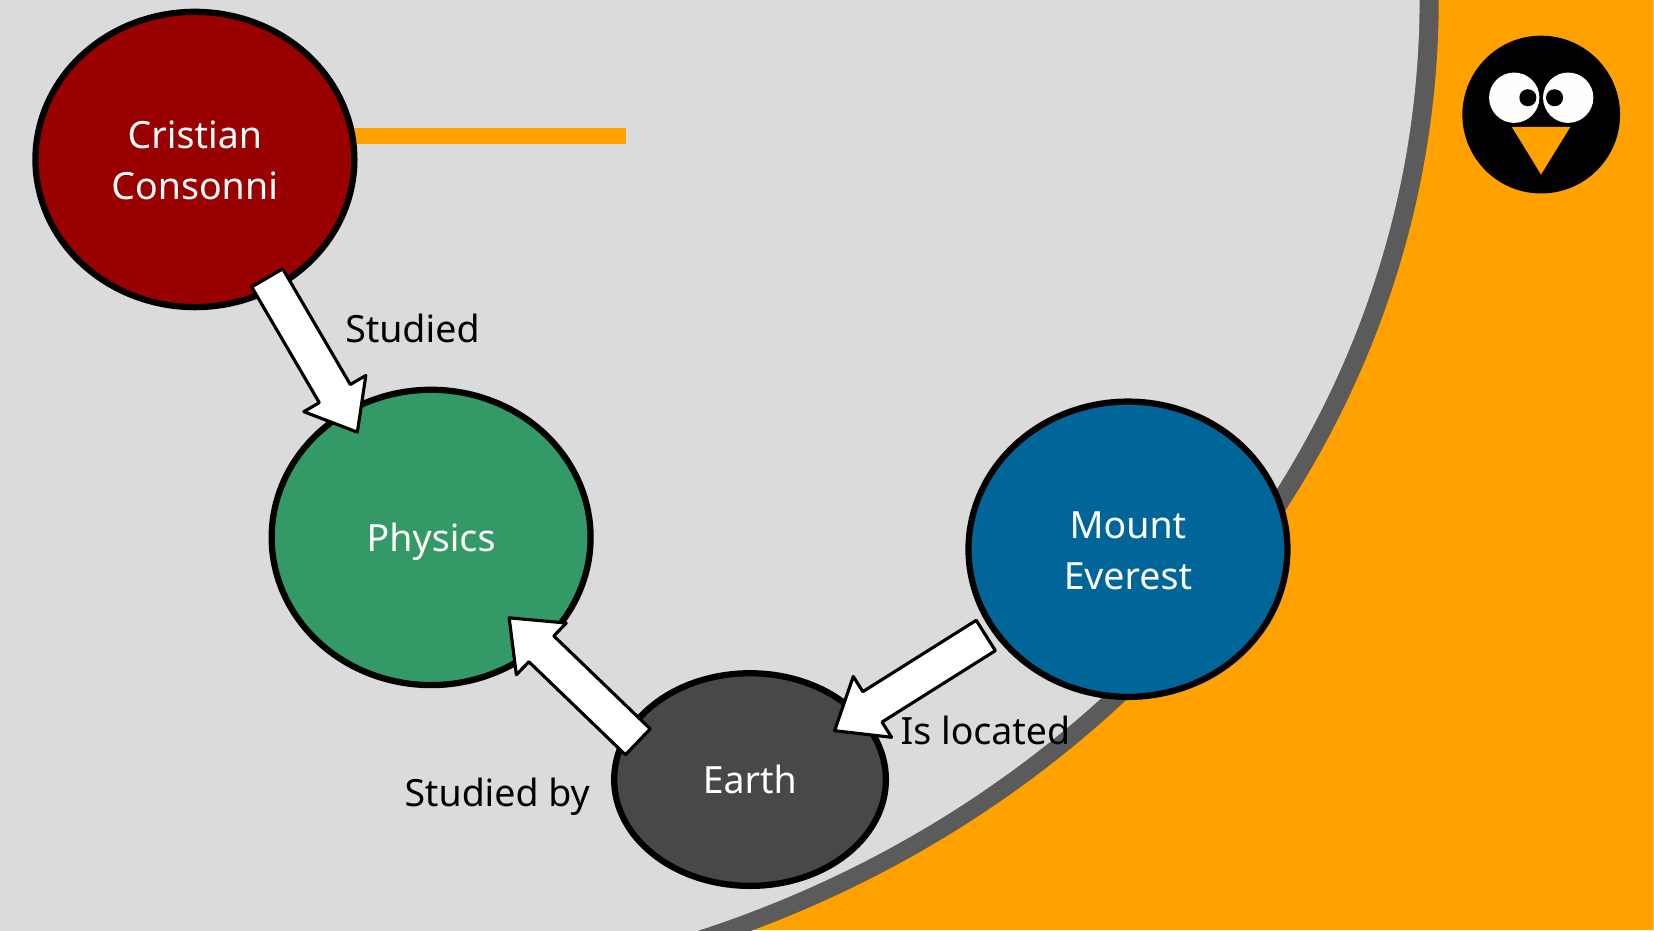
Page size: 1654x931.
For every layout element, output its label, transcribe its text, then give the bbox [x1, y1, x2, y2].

text_box [509, 617, 651, 755]
text_box Is located [885, 697, 1111, 800]
text_box Physics [271, 389, 591, 686]
text_box Mount Everest [968, 401, 1288, 697]
text_box Studied by [389, 759, 615, 863]
text_box Studied [330, 295, 567, 355]
text_box [251, 268, 366, 433]
text_box Earth [615, 673, 885, 886]
text_box [834, 620, 996, 737]
text_box Cristian Consonni [35, 11, 355, 308]
